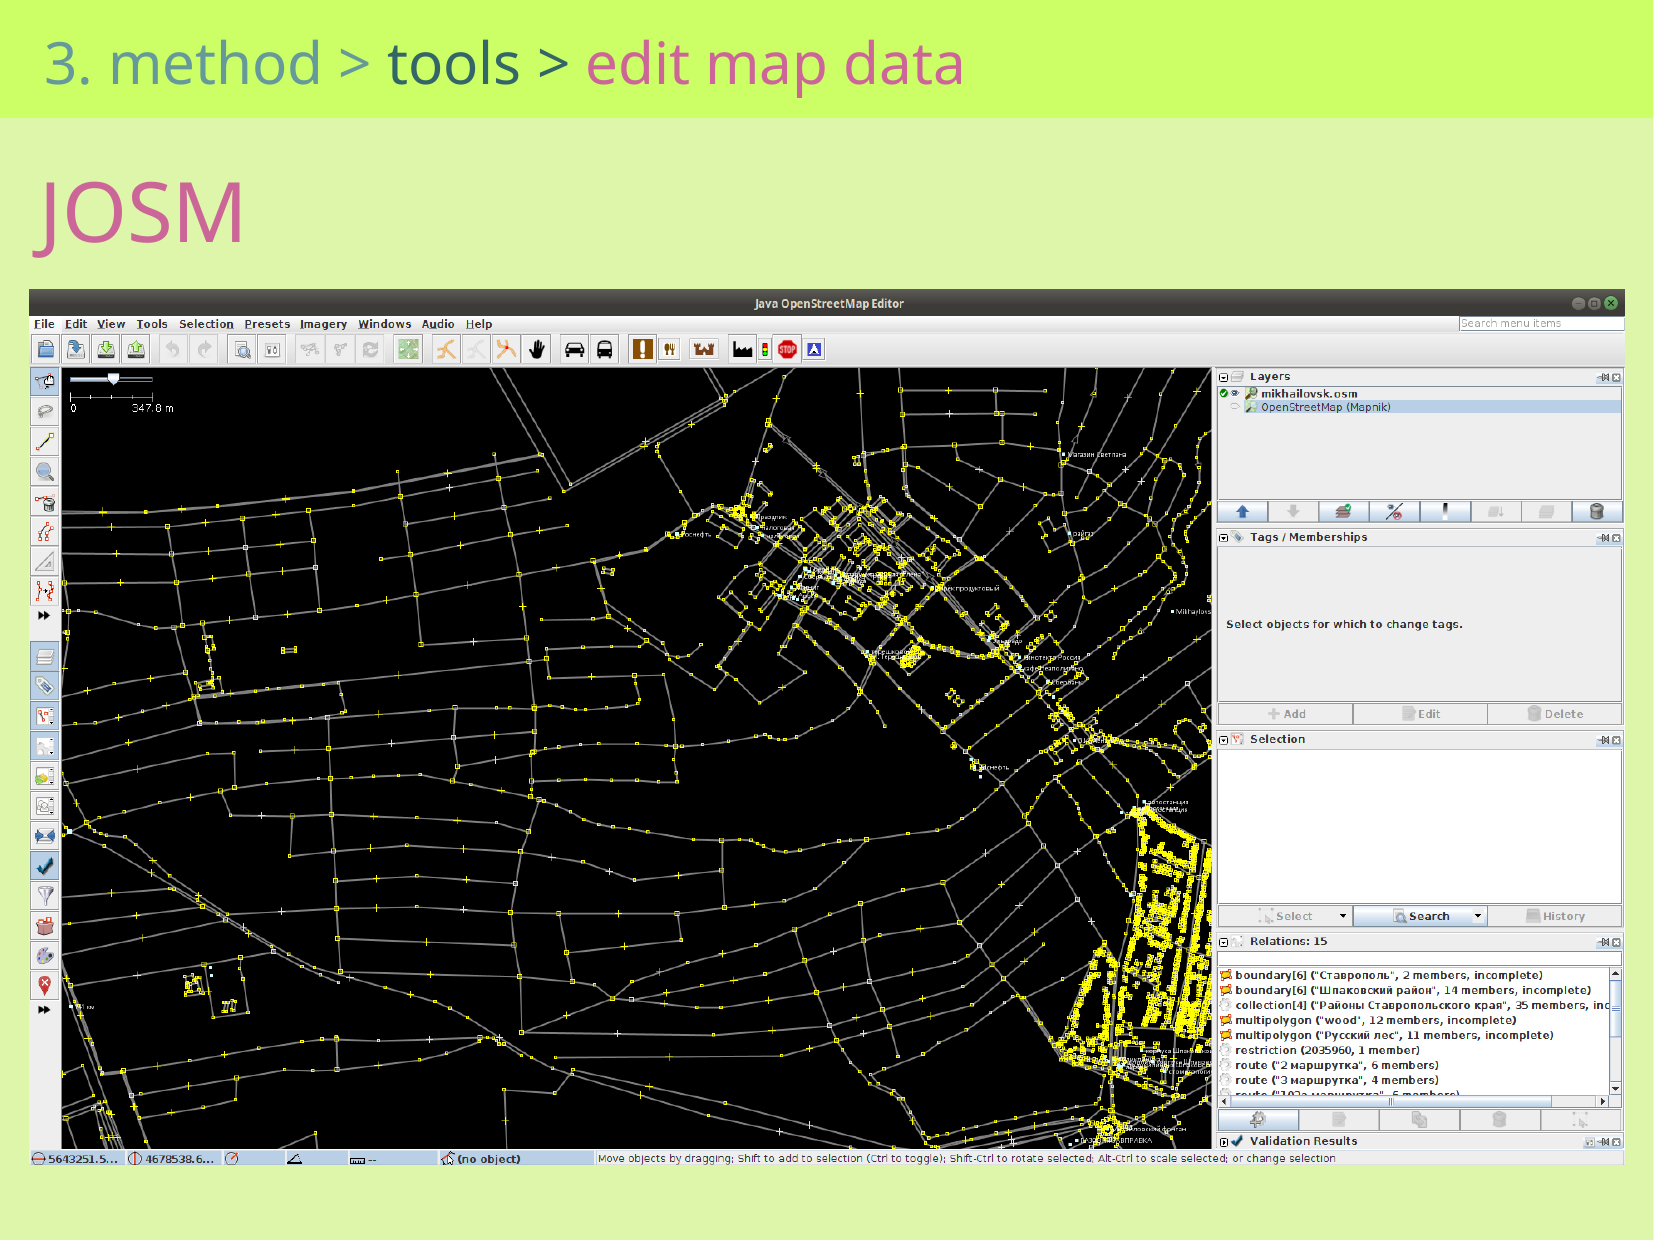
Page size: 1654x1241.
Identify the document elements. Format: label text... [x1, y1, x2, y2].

text_box 3. method > tools > edit map data [29, 14, 885, 119]
text_box [0, 118, 1654, 1241]
picture [29, 289, 1625, 1165]
text_box JOSM [24, 146, 934, 289]
